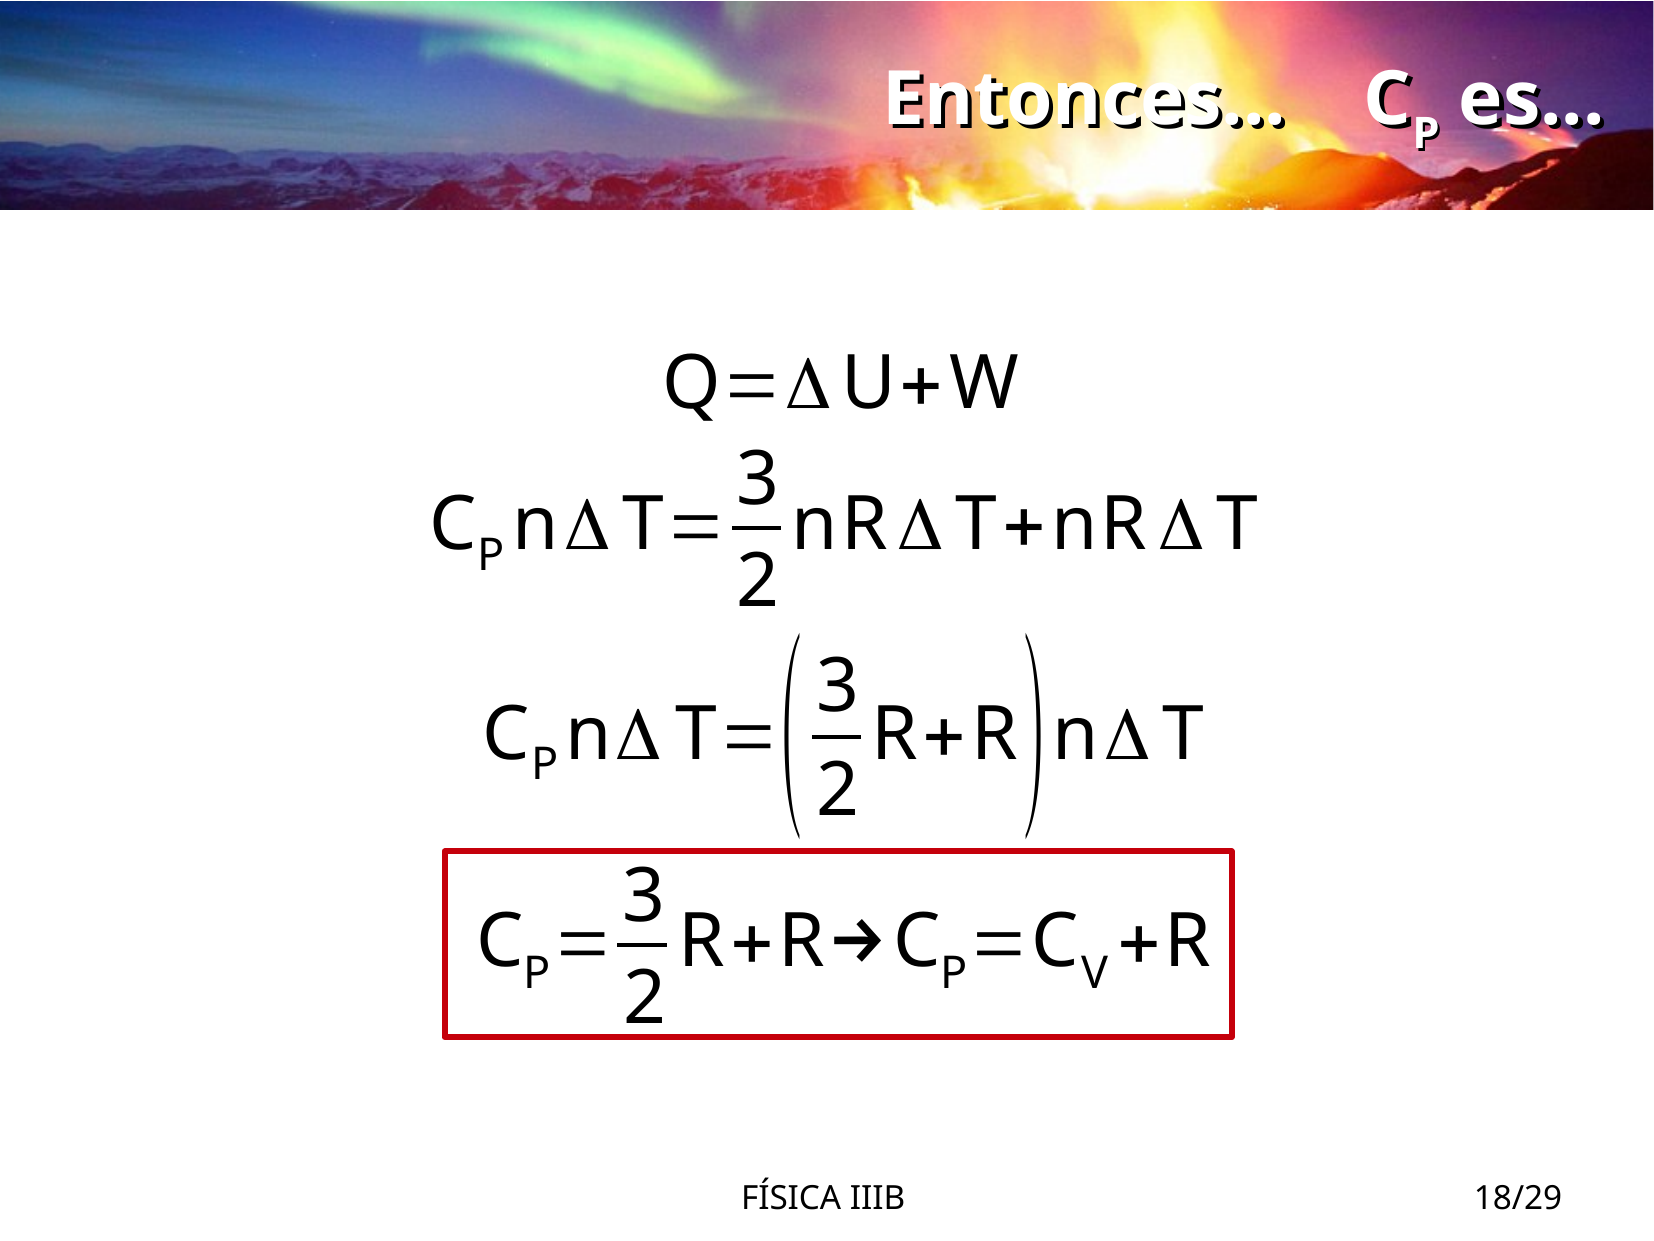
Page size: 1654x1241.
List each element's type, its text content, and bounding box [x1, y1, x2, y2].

picture [0, 1, 1654, 210]
chart [423, 335, 1265, 1043]
title Entonces... CP es... [45, 15, 1606, 191]
